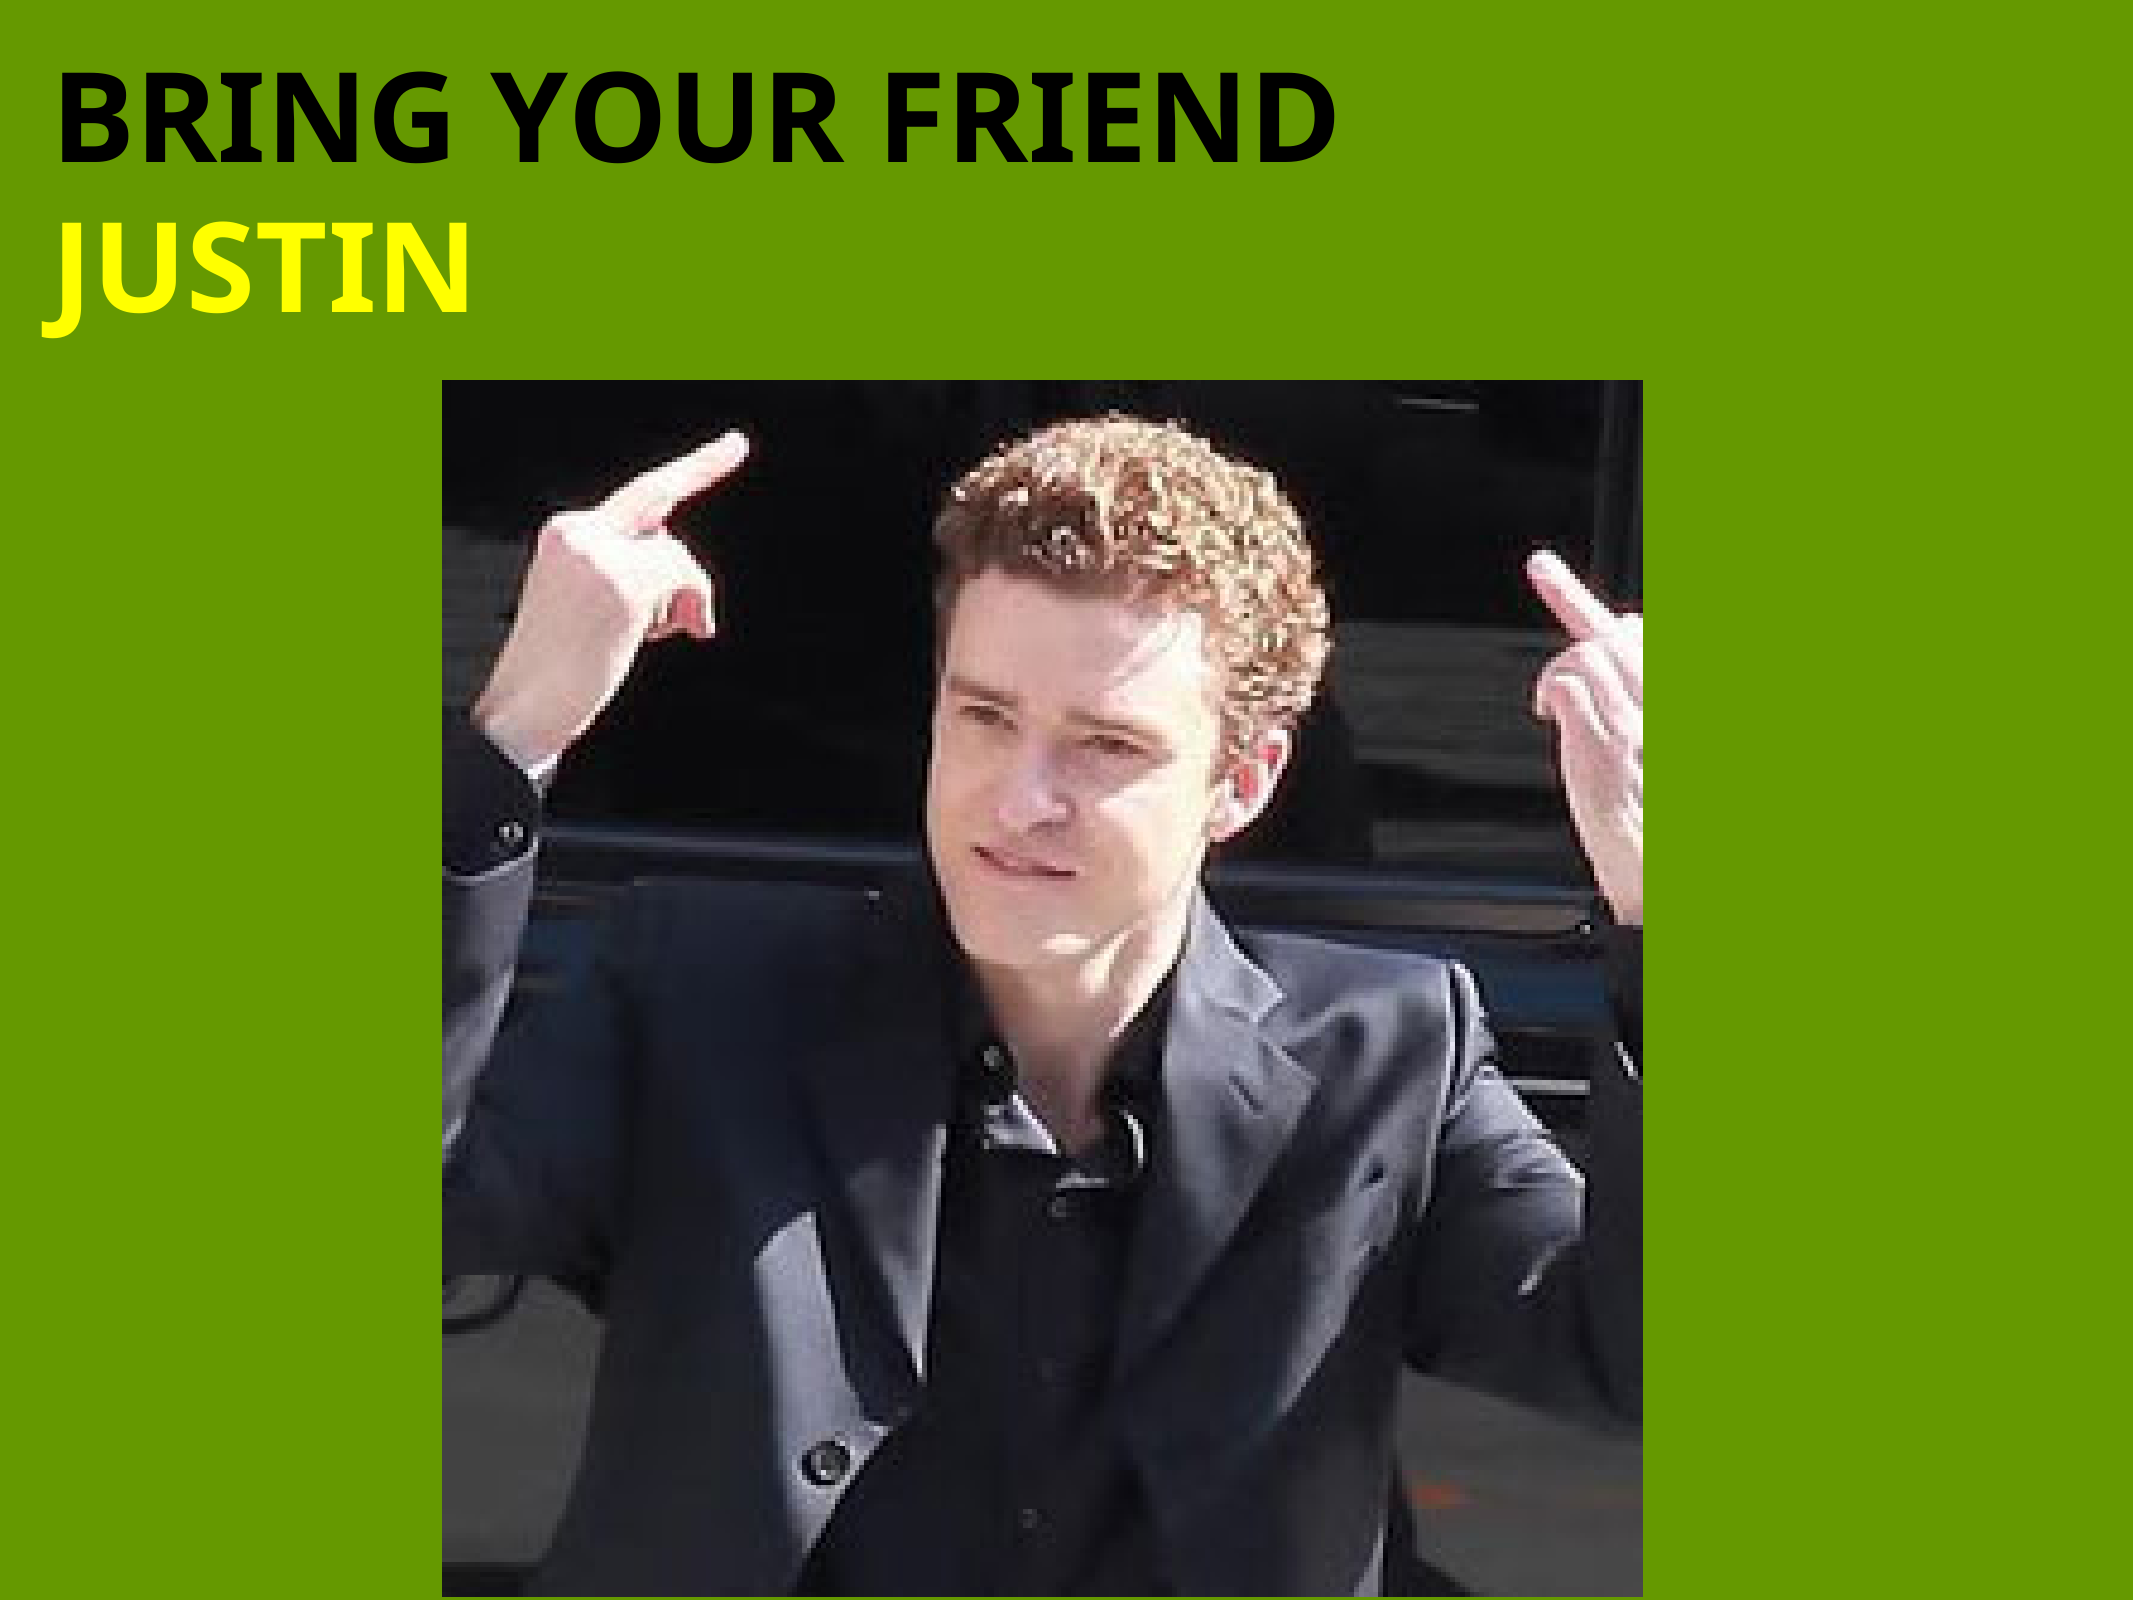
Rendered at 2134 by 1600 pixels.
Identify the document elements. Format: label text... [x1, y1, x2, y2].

text_box BRING YOUR FRIEND JUSTIN [41, 37, 2063, 413]
picture [442, 380, 1643, 1597]
